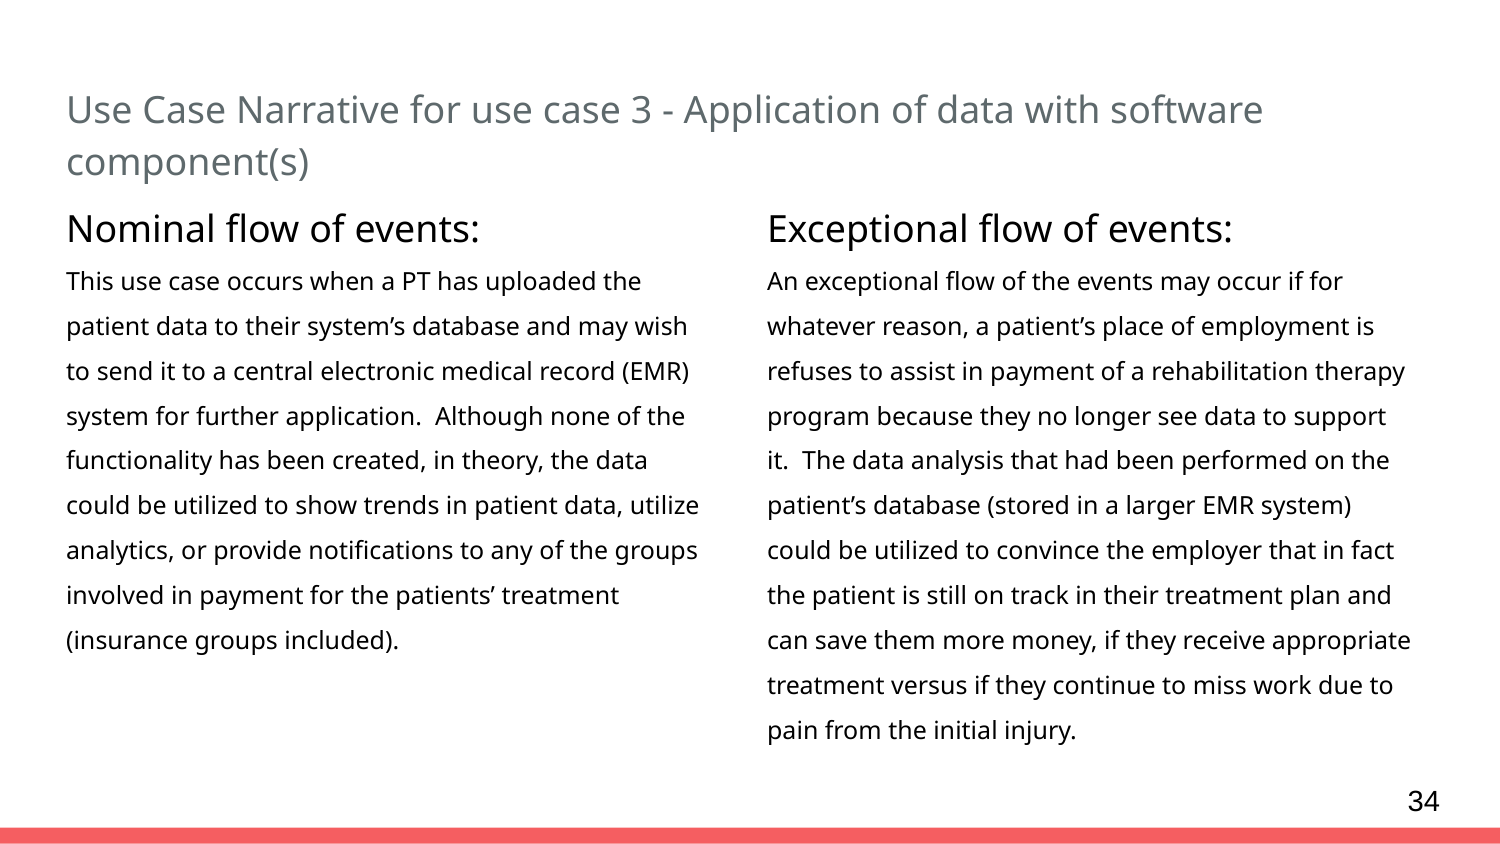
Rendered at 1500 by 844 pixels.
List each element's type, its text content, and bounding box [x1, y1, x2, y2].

text_box Nominal flow of events: This use case occurs when a PT has uploaded the patient data to their system’s database and may wish to send it to a central electronic medical record (EMR) system for further application. Although none of the functionality has been created, in theory, the data could be utilized to show trends in patient data, utilize analytics, or provide notifications to any of the groups involved in payment for the patients’ treatment (insurance groups included). [51, 167, 727, 728]
text_box Exceptional flow of events: An exceptional flow of the events may occur if for whatever reason, a patient’s place of employment is refuses to assist in payment of a rehabilitation therapy program because they no longer see data to support it. The data analysis that had been performed on the patient’s database (stored in a larger EMR system) could be utilized to convince the employer that in fact the patient is still on track in their treatment plan and can save them more money, if they receive appropriate treatment versus if they continue to miss work due to pain from the initial injury. [752, 167, 1428, 728]
title Use Case Narrative for use case 3 - Application of data with software component(s) [51, 64, 1449, 167]
slide_number <number> [1392, 767, 1483, 833]
